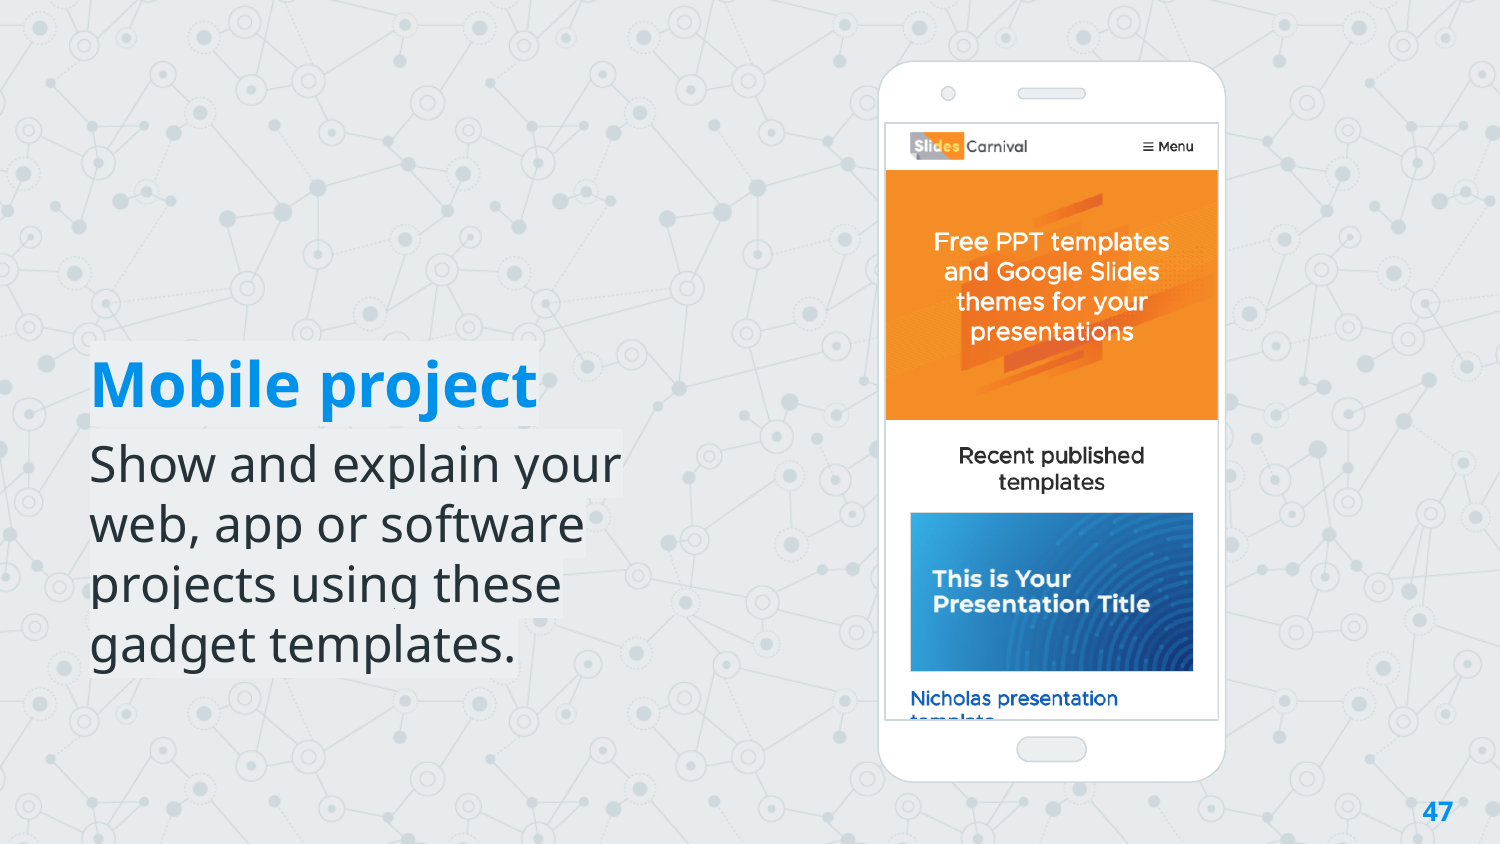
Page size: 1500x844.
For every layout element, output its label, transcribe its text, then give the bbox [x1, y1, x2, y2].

text_box Mobile project Show and explain your web, app or software projects using these gadget templates. [74, 110, 748, 688]
picture [885, 124, 1218, 720]
text_box [878, 61, 1226, 783]
text_box <number> [1378, 779, 1469, 844]
